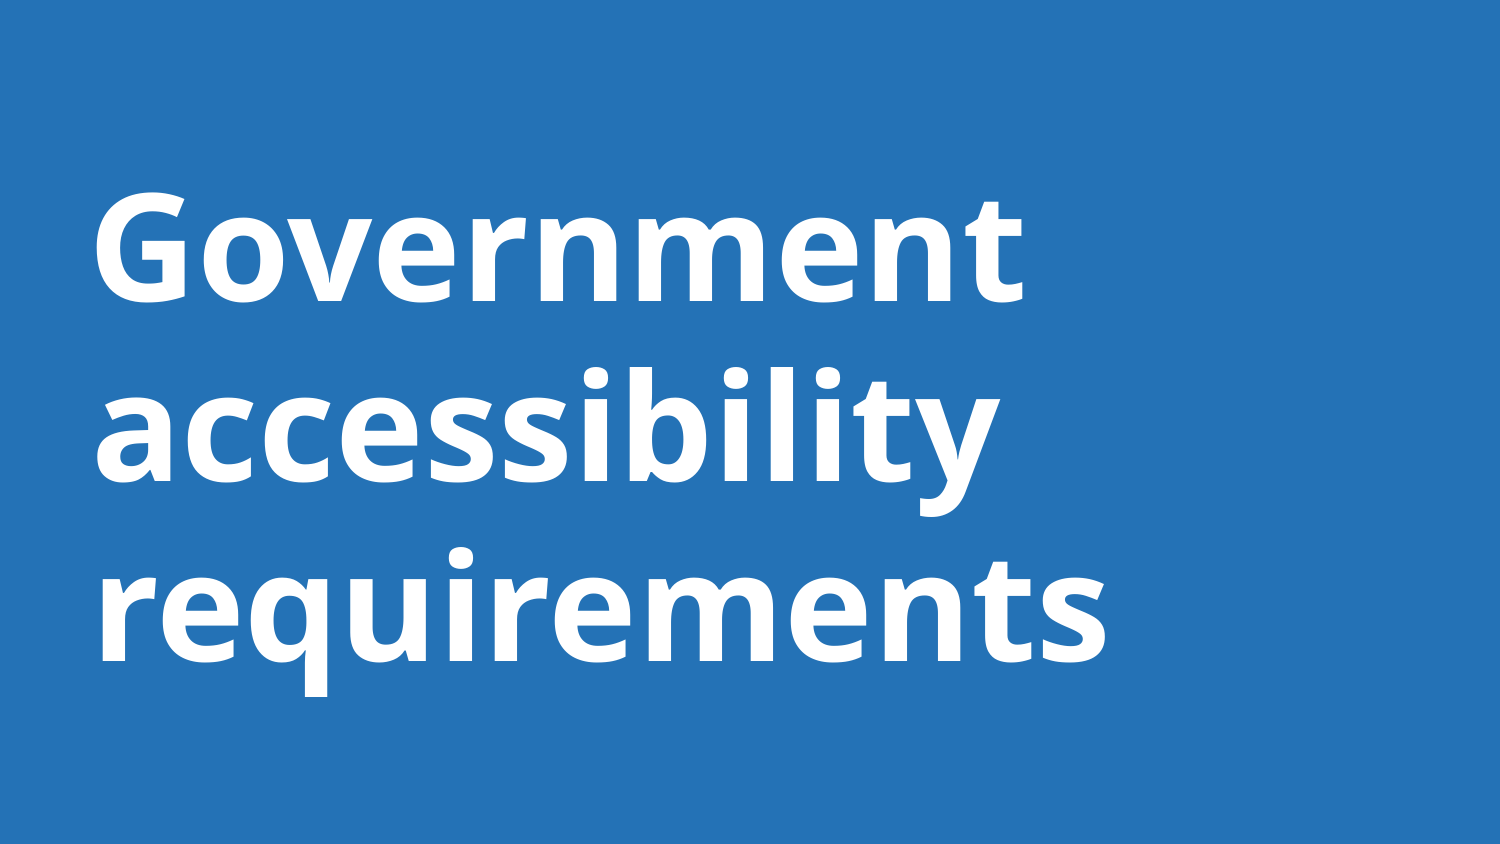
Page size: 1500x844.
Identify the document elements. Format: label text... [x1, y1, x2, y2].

title Government accessibility requirements [83, 0, 1417, 844]
